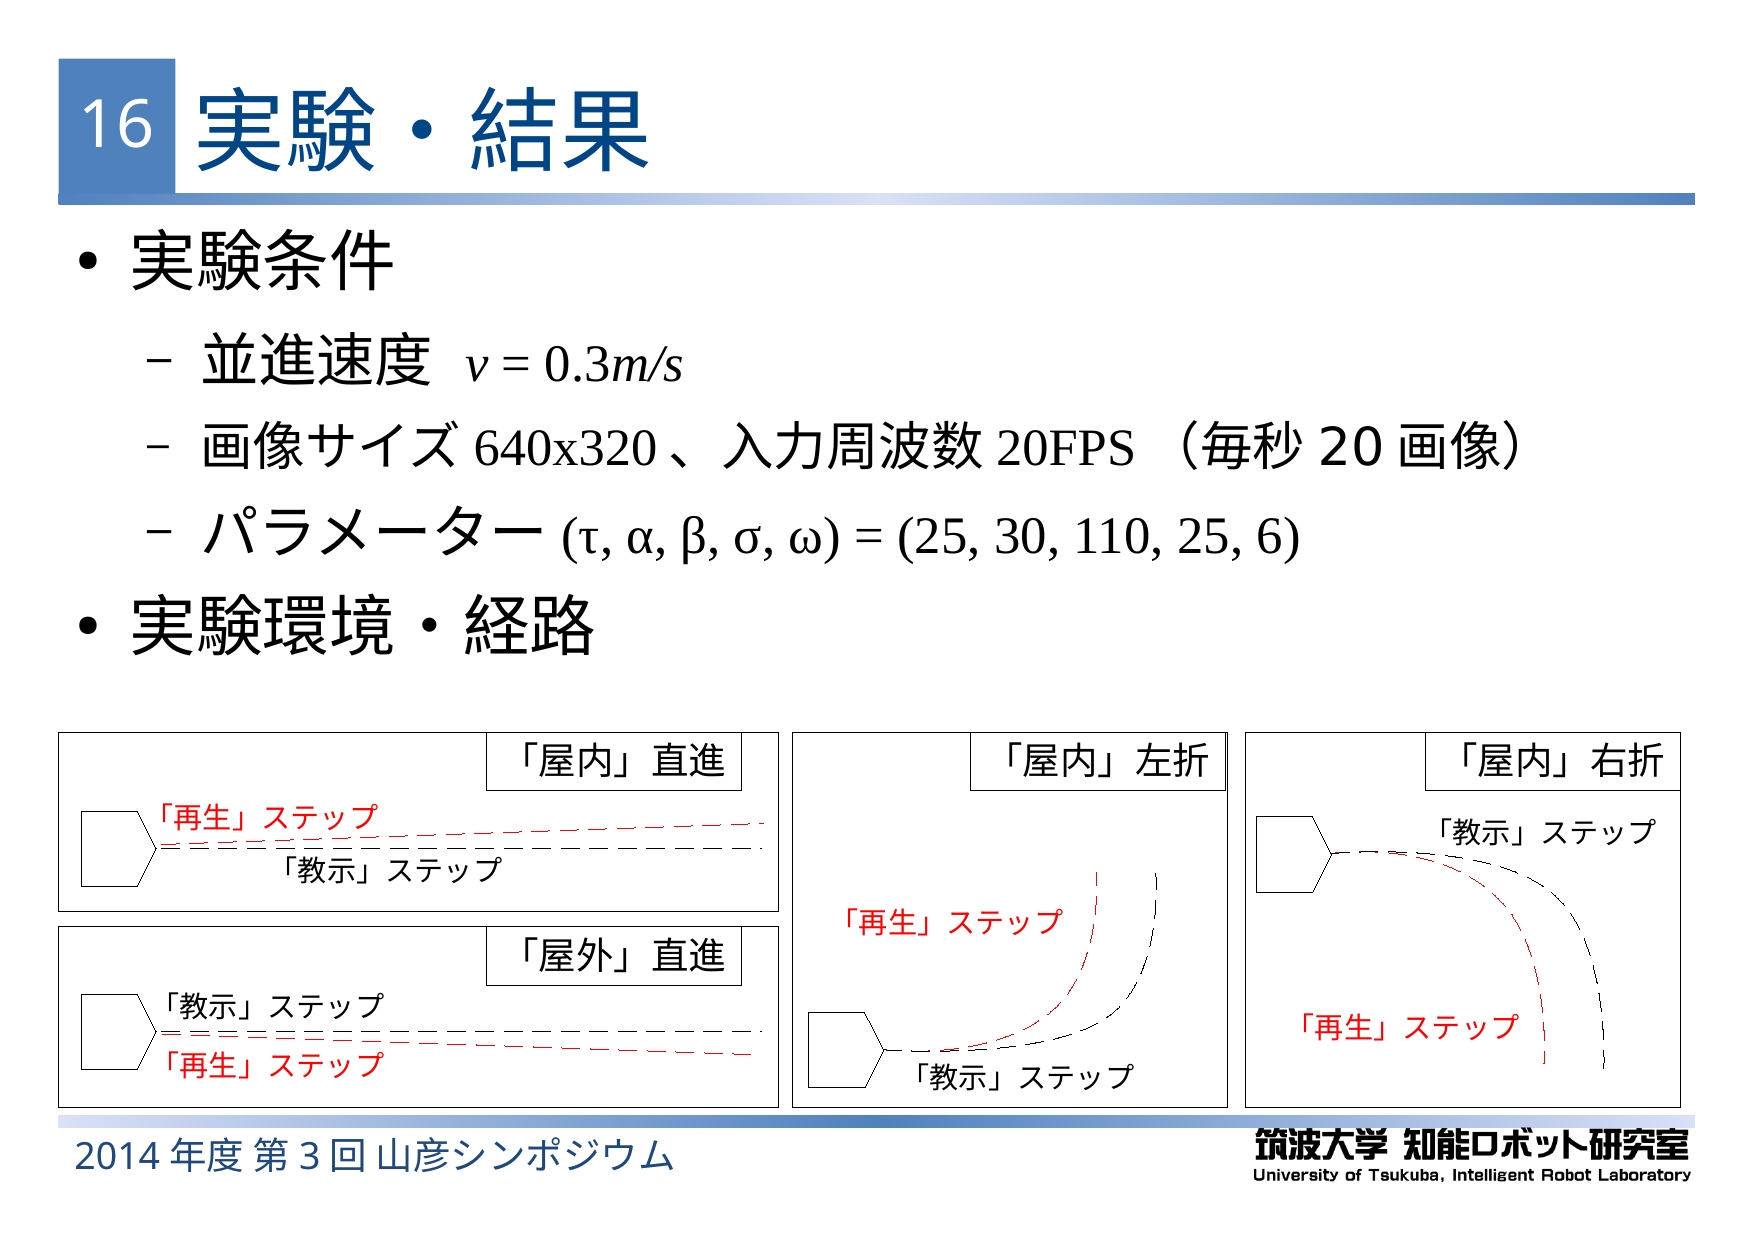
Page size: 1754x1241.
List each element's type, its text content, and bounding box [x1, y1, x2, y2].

title 実験・結果 [193, 61, 1651, 205]
text_box 「教示」ステップ [1408, 808, 1673, 858]
text_box 「屋内」左折 [970, 732, 1226, 791]
text_box 「再生」ステップ [135, 1041, 400, 1091]
text_box 「教示」ステップ [885, 1053, 1150, 1103]
text_box 「再生」ステップ [1270, 1003, 1535, 1053]
picture [1252, 1127, 1691, 1182]
text_box 「屋外」直進 [486, 926, 742, 986]
text_box 「再生」ステップ [129, 793, 394, 843]
text_box 「屋内」直進 [486, 733, 742, 791]
text_box 「教示」ステップ [253, 847, 518, 897]
list 実験条件 並進速度 v = 0.3m/s 画像サイズ640x320、入力周波数20FPS（毎秒20画像） パラメーター(τ, α, β, σ, ω) = (25, 30, 110, 25, 6) 実験環境・経路 [58, 223, 1696, 689]
text_box 「教示」ステップ [135, 982, 400, 1032]
text_box 「再生」ステップ [814, 898, 1079, 948]
text_box 「屋内」右折 [1425, 732, 1681, 791]
